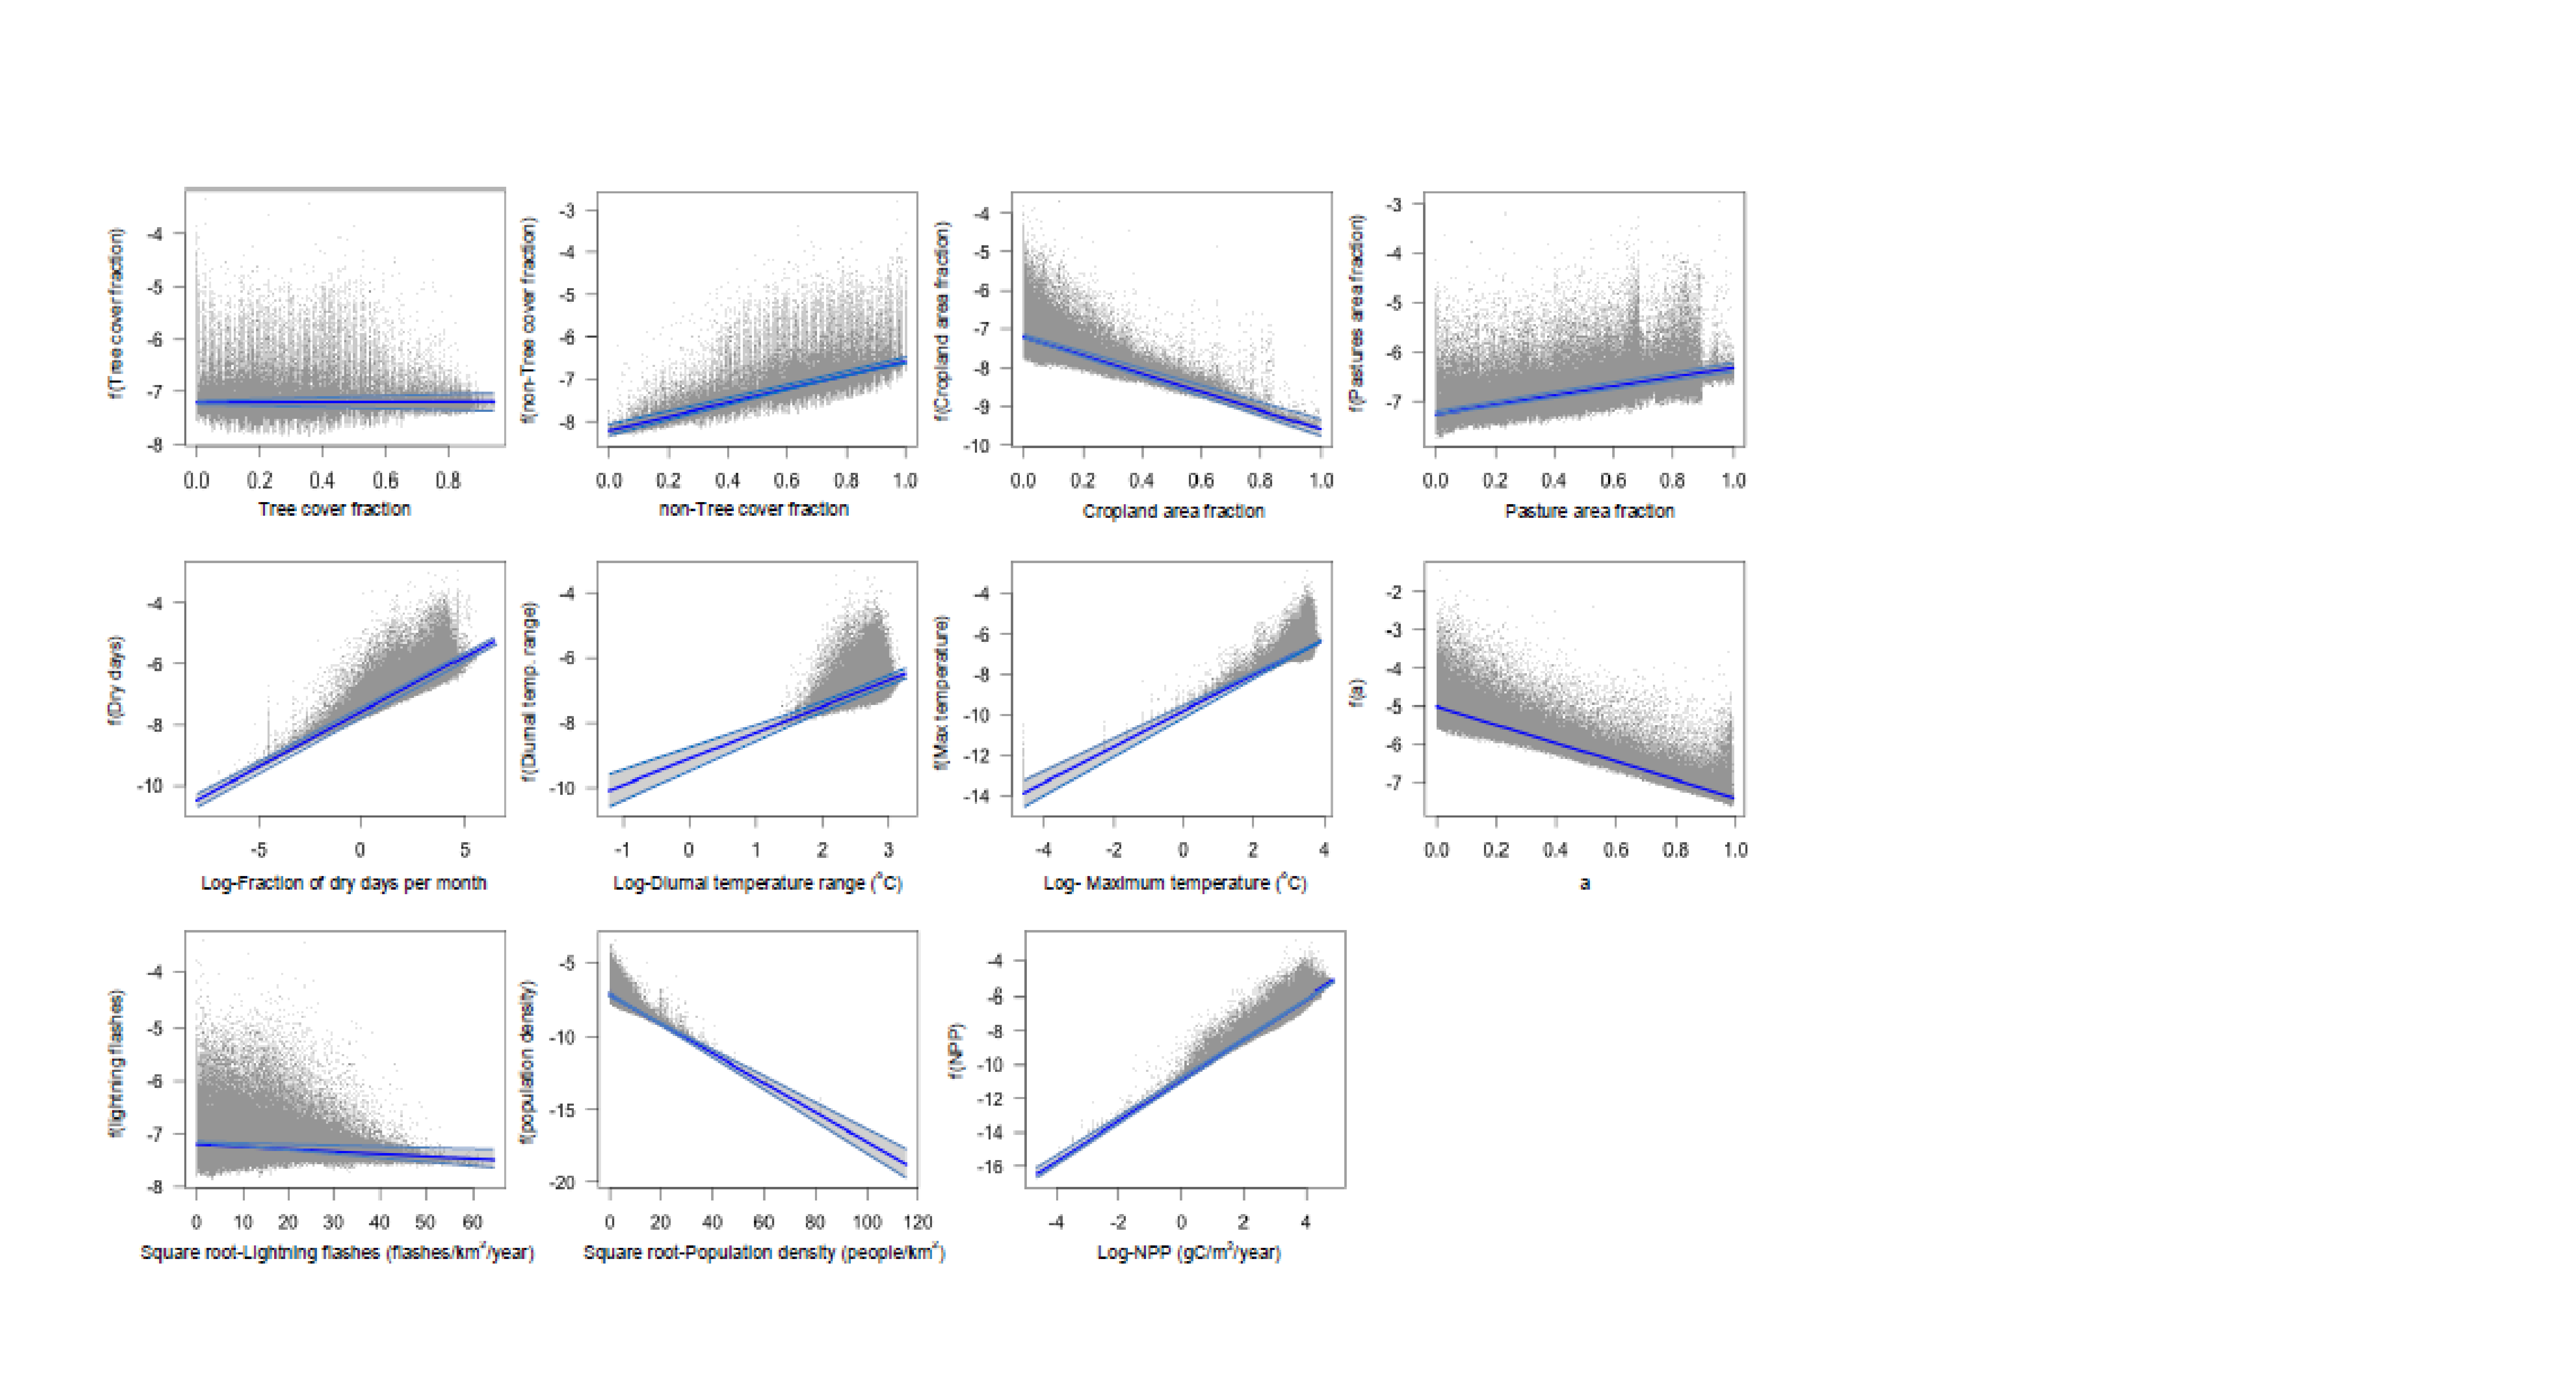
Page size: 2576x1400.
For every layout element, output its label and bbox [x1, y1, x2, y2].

picture [87, 160, 1773, 1286]
